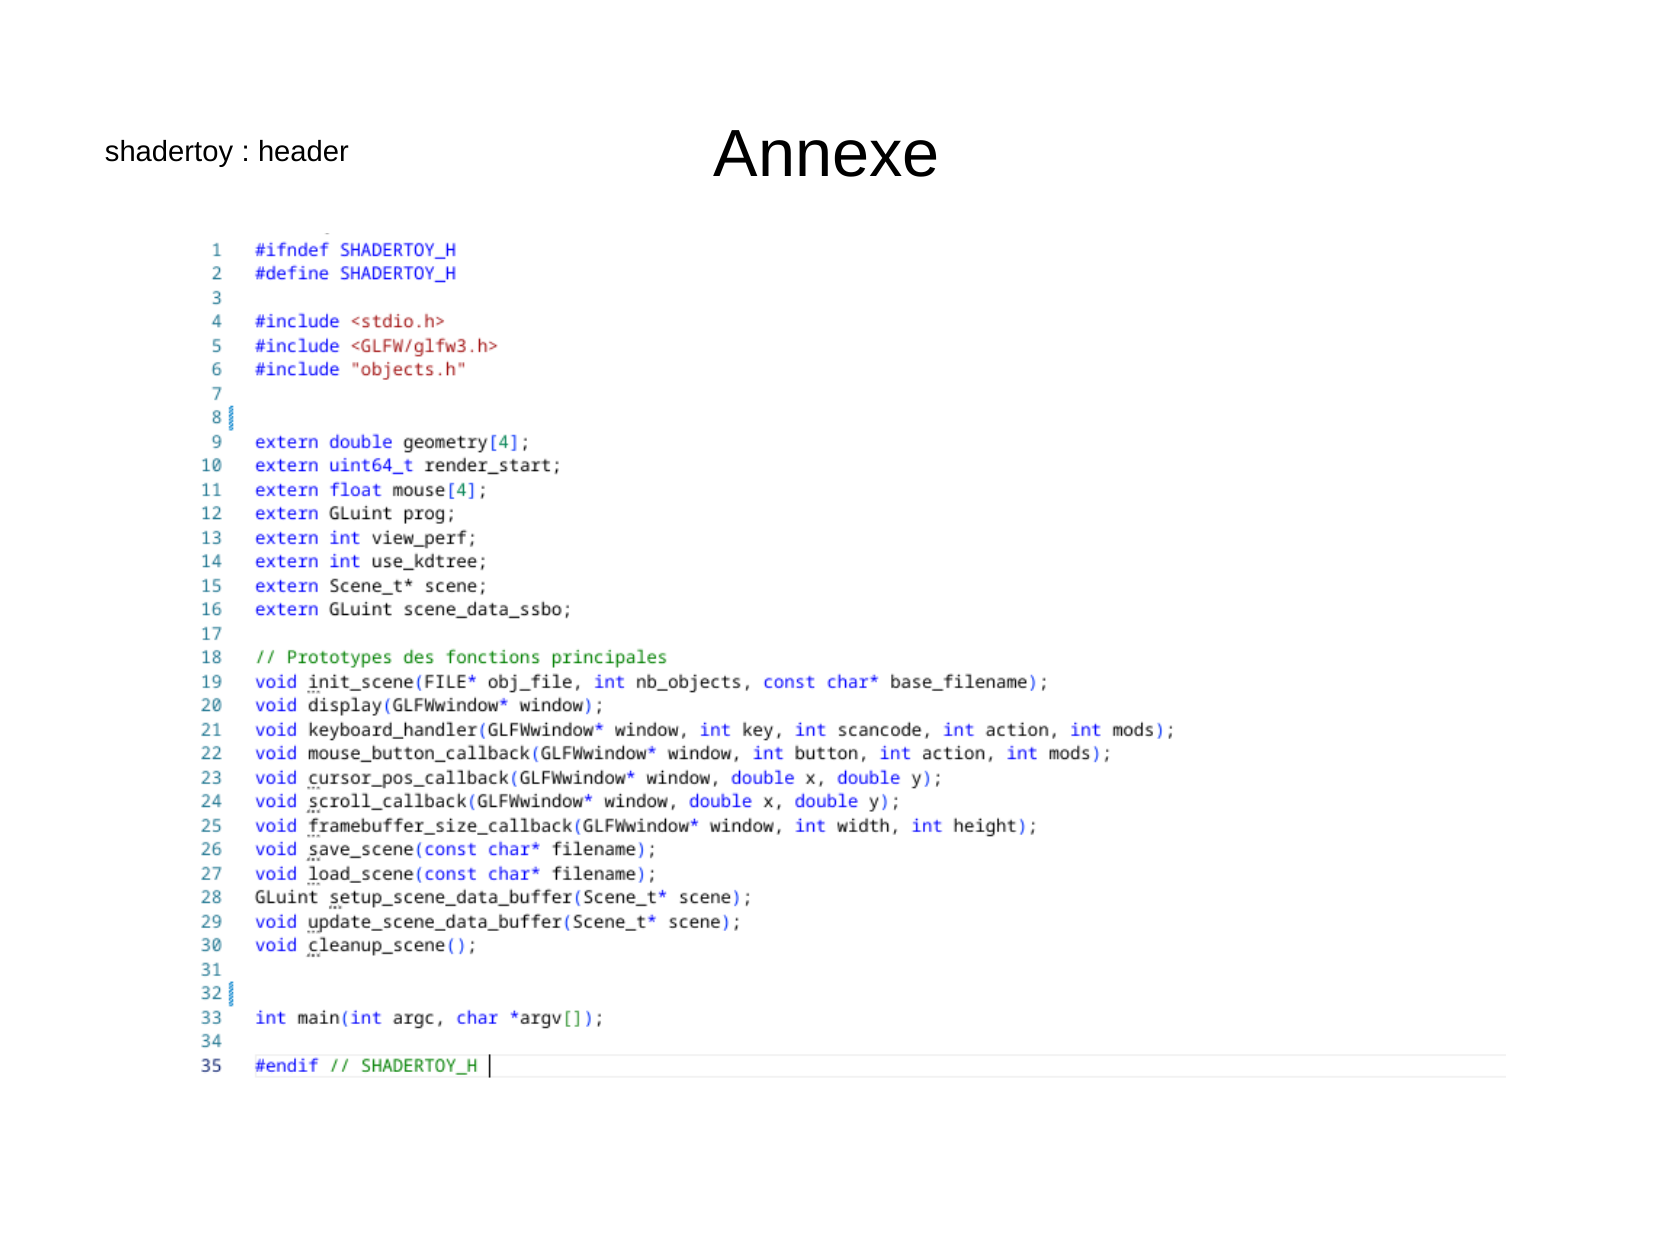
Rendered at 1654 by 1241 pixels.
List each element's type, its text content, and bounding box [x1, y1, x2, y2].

title Annexe [82, 49, 1571, 257]
text_box shadertoy : header [90, 127, 399, 176]
picture [187, 233, 1506, 1088]
